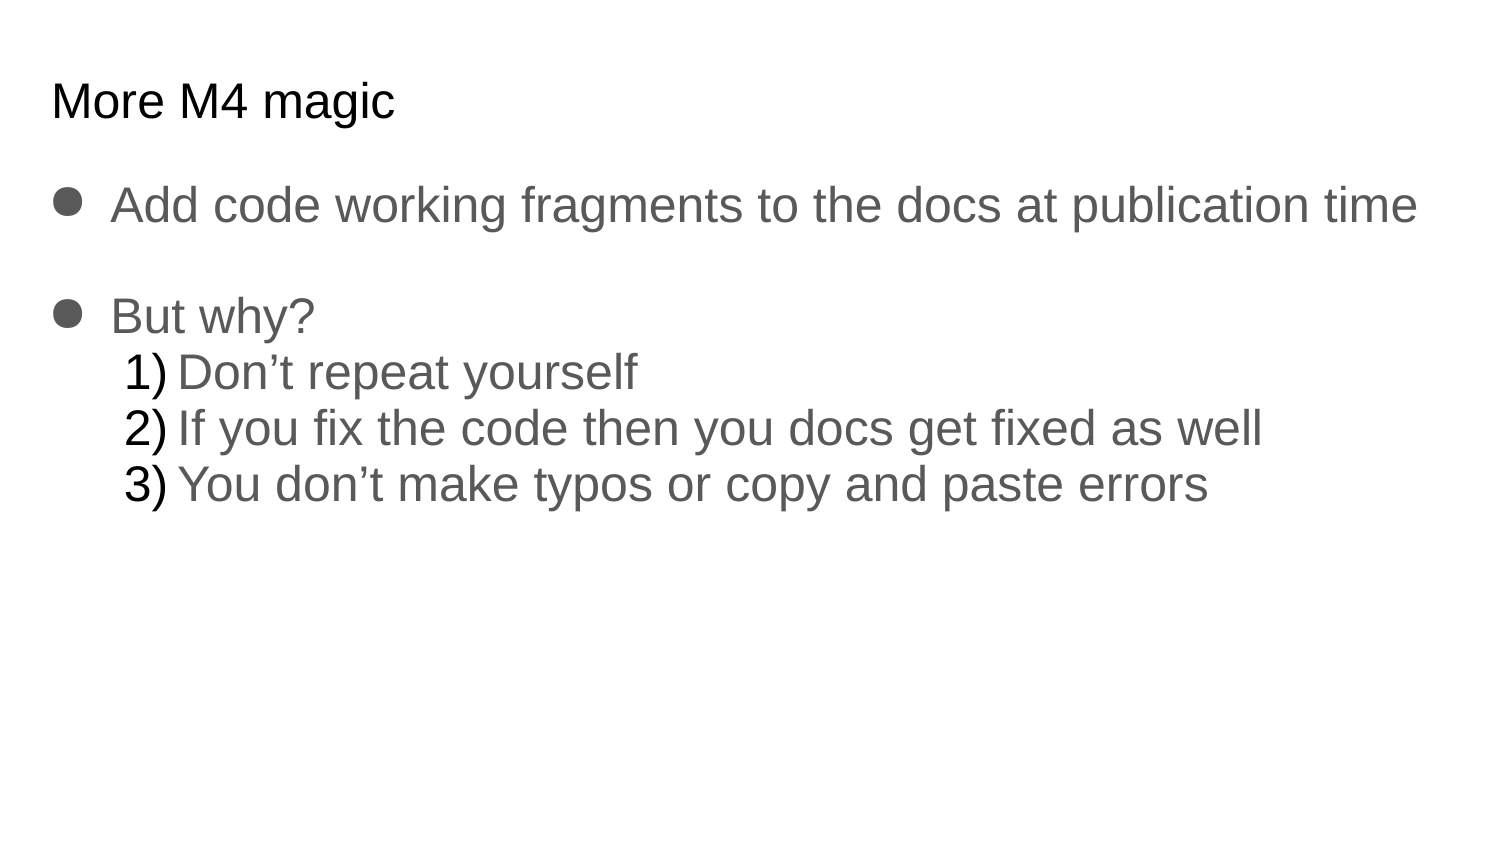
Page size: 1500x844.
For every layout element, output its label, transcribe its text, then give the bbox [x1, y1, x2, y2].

title More M4 magic [51, 72, 1449, 129]
list Add code working fragments to the docs at publication time But why? Don’t repeat yourself If you fix the code then you docs get fixed as well You don’t make typos or copy and paste errors [35, 177, 1434, 512]
